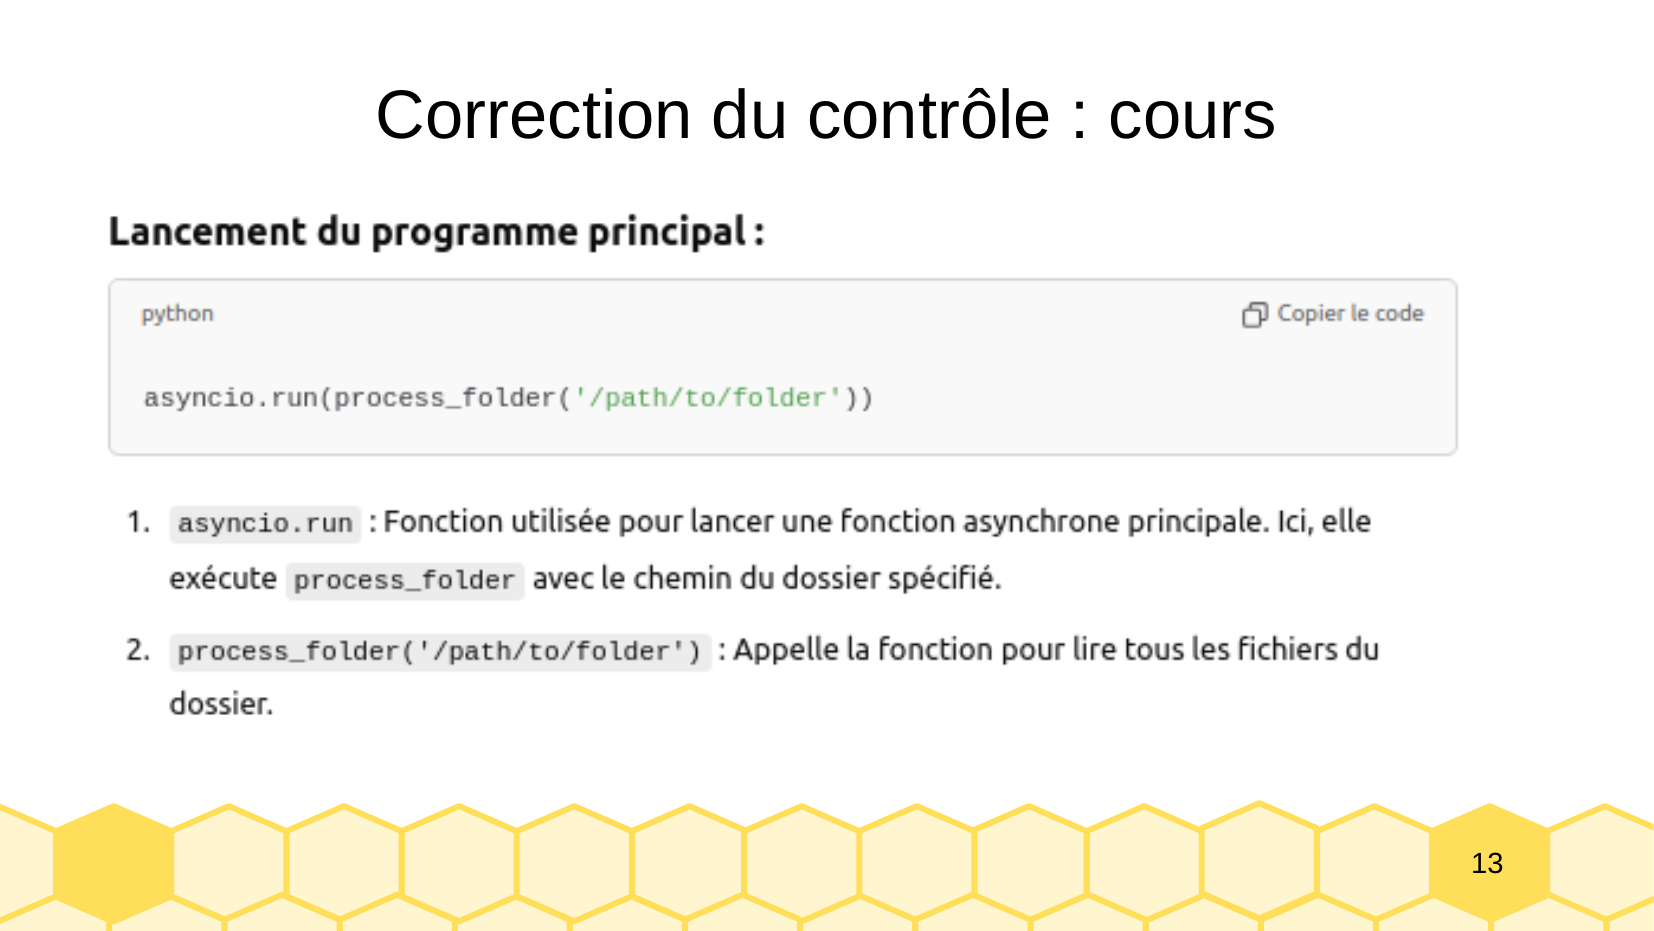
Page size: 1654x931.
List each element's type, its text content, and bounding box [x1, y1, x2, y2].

title Correction du contrôle : cours [82, 37, 1571, 193]
picture [78, 177, 1506, 798]
